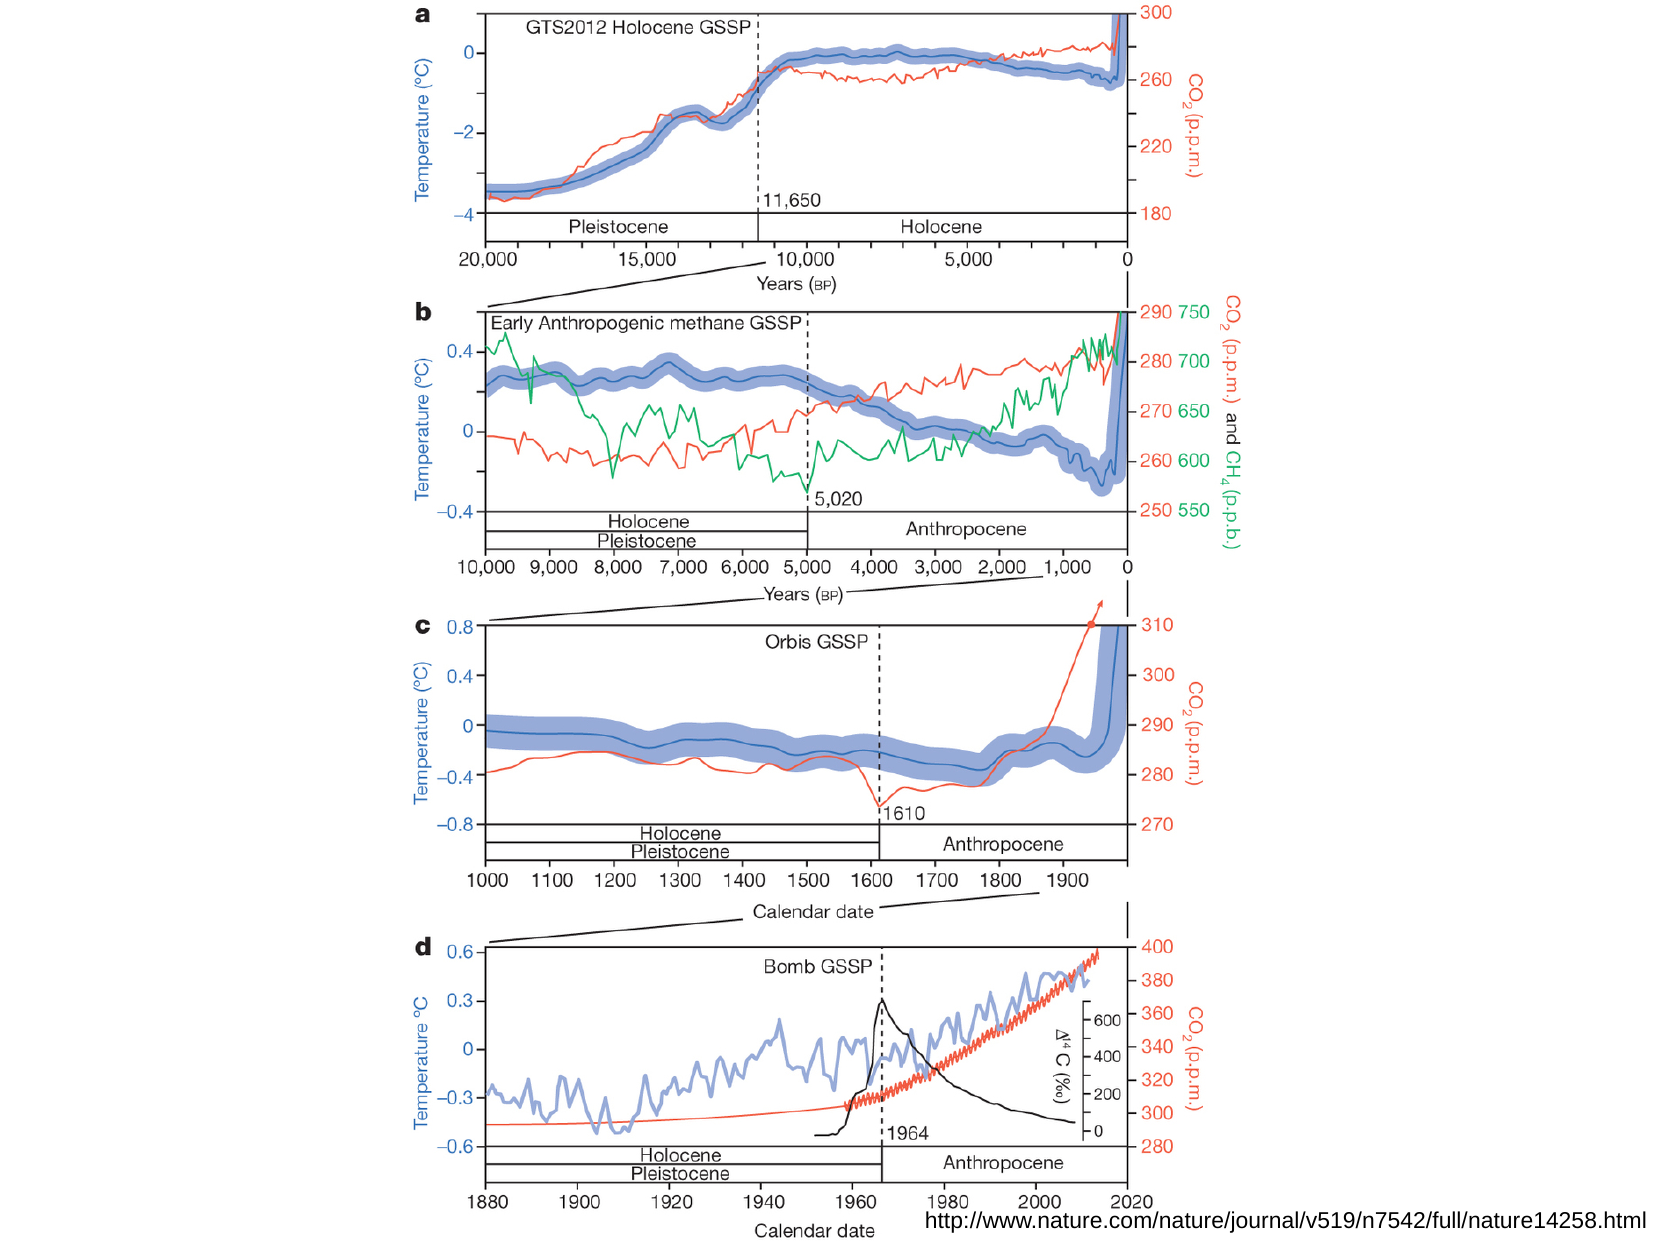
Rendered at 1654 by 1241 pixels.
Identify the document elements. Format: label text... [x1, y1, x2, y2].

text_box http://www.nature.com/nature/journal/v519/n7542/full/nature14258.html [910, 1200, 1654, 1241]
picture [411, 0, 1242, 1241]
